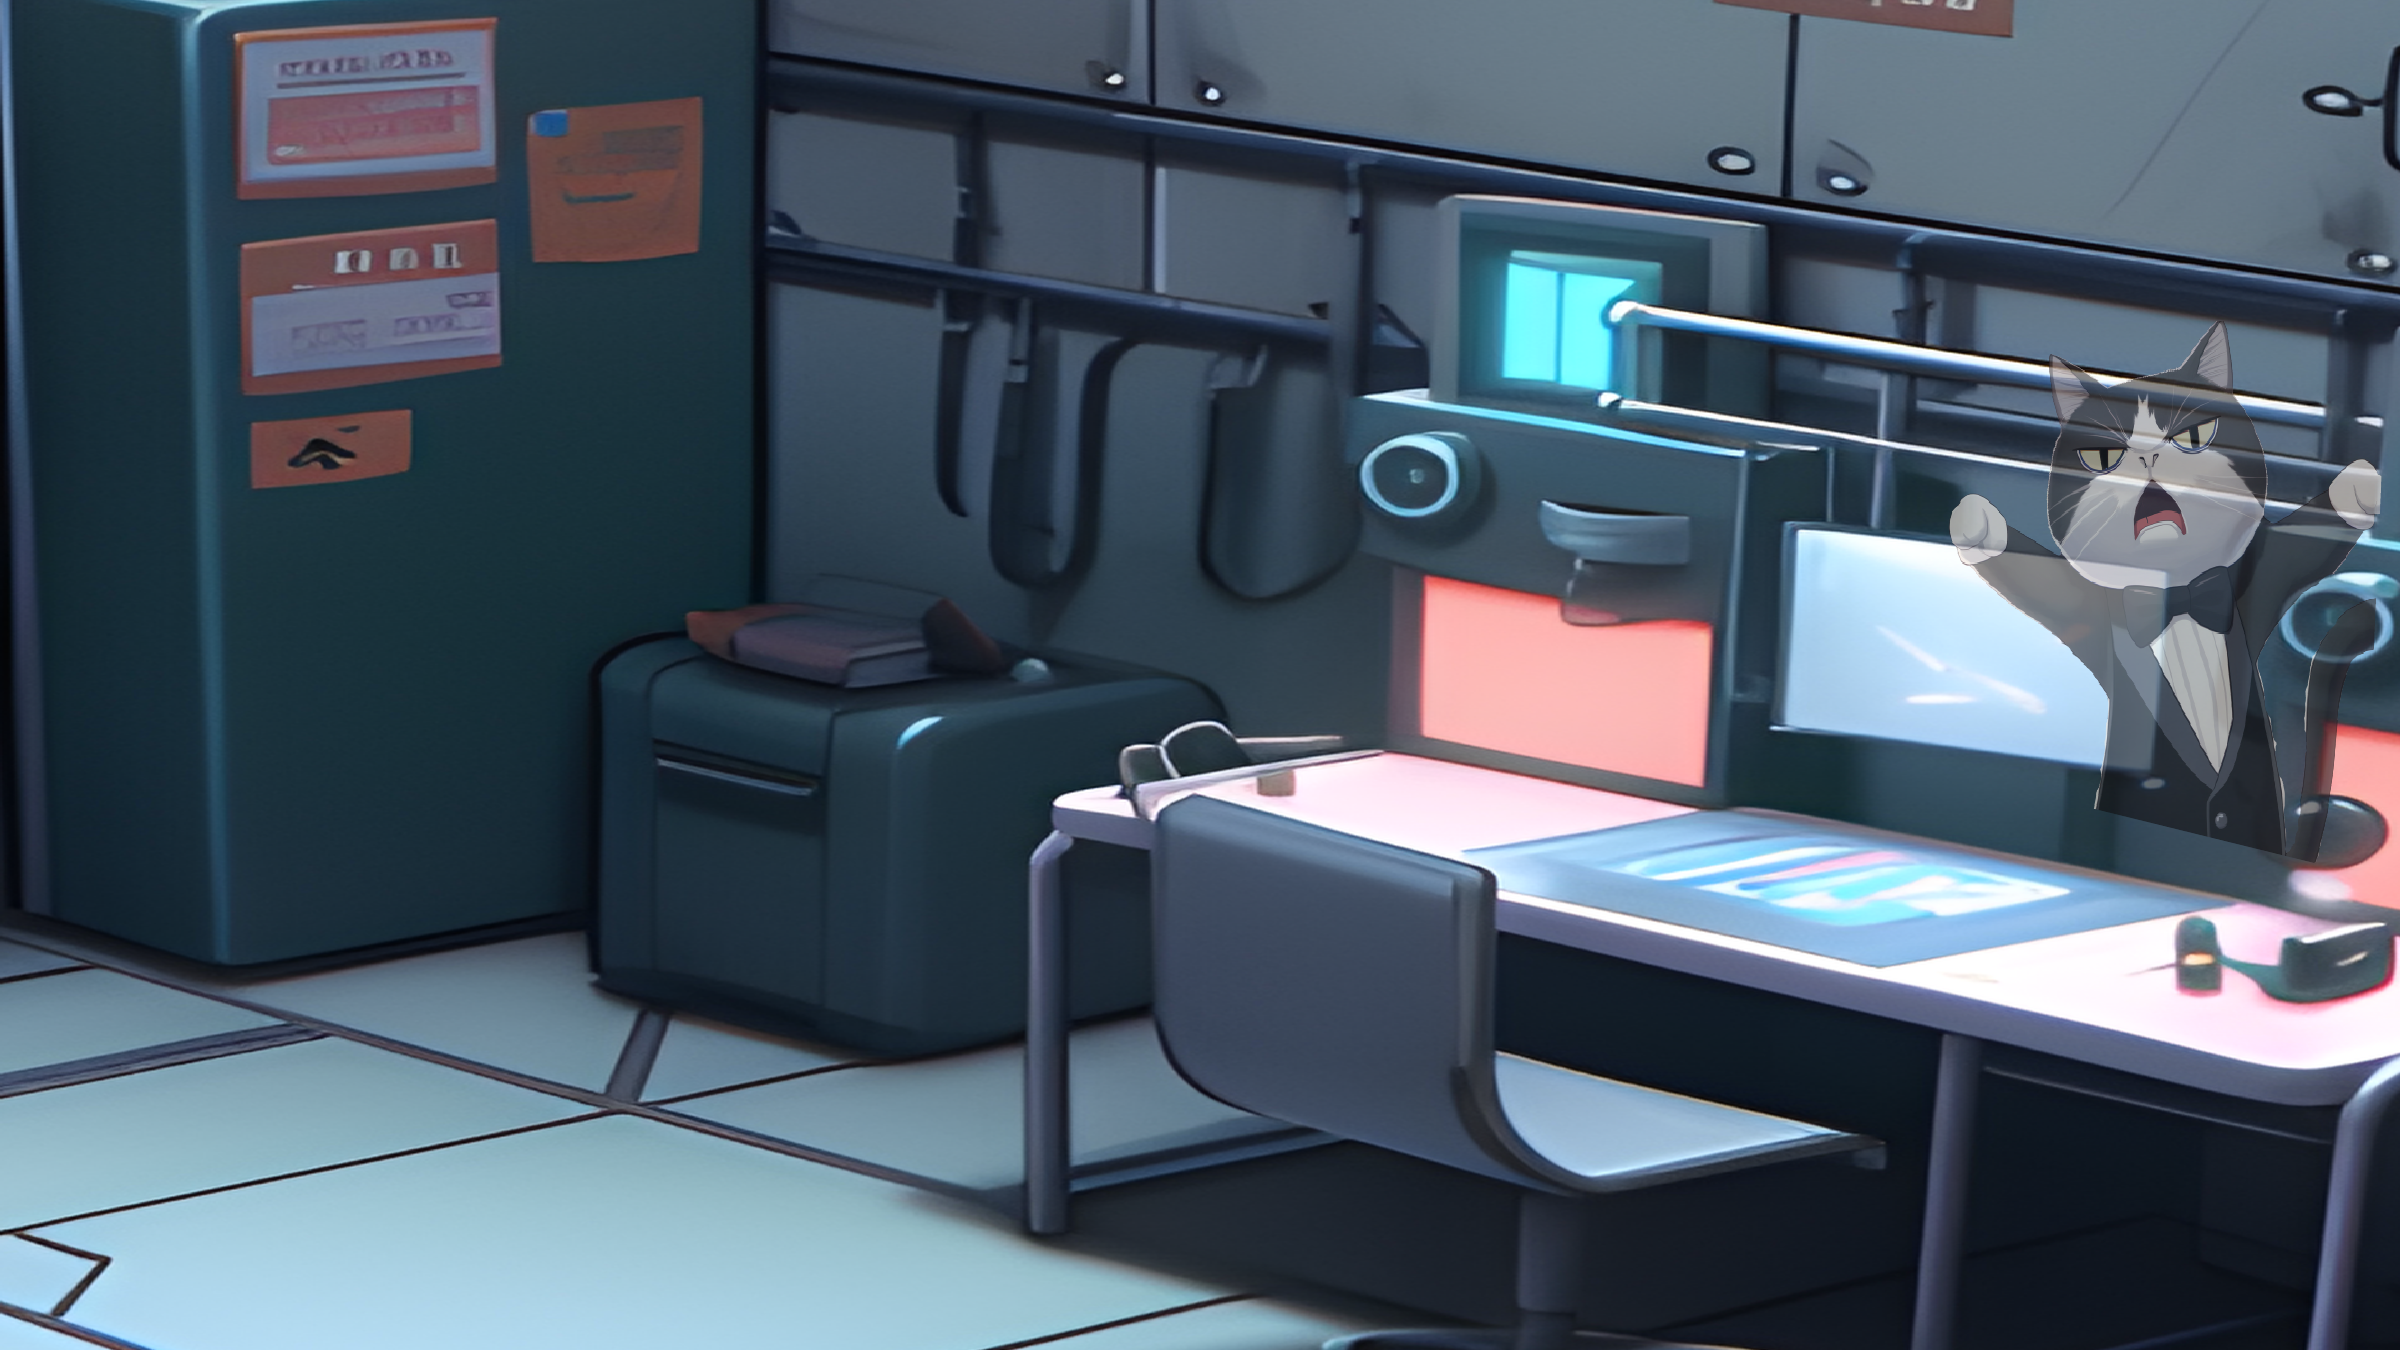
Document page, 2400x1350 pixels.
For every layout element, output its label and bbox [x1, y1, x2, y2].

picture [0, 0, 2400, 1350]
text_box [1749, 84, 2393, 876]
